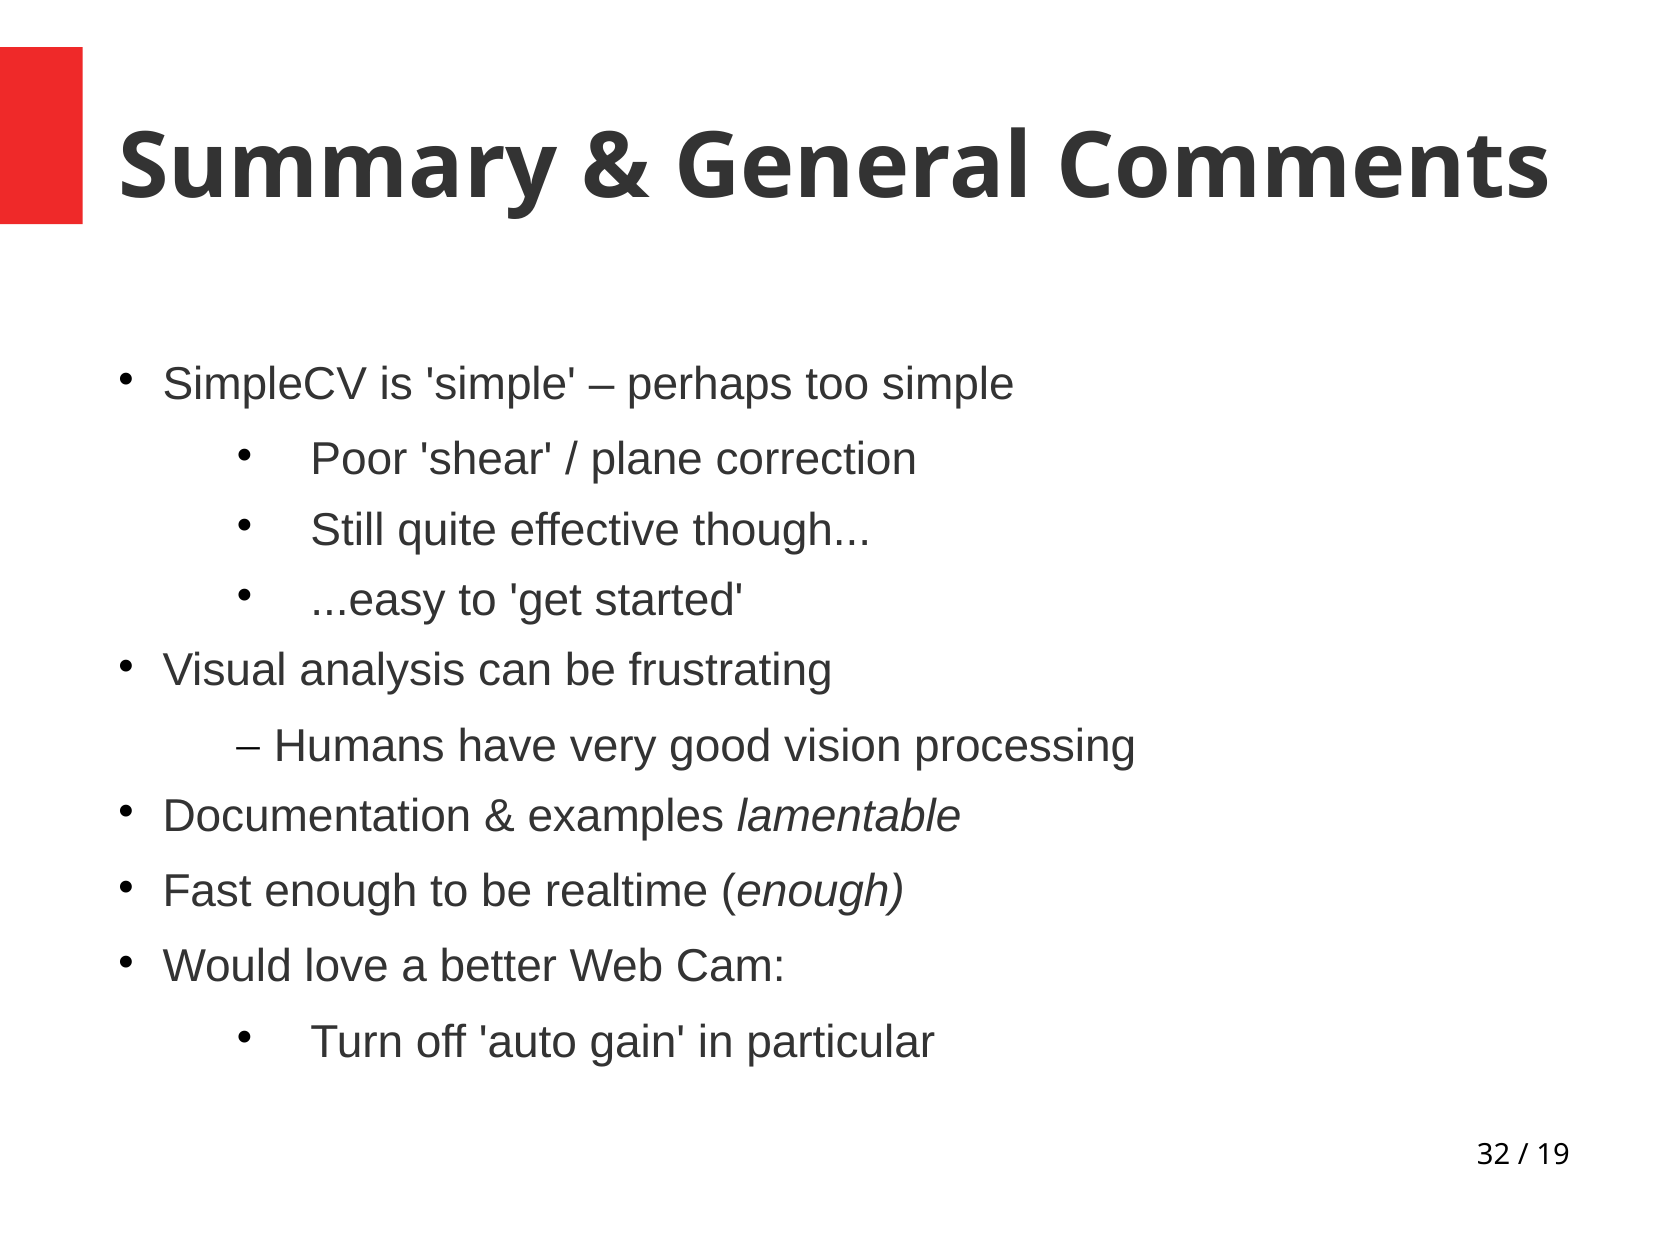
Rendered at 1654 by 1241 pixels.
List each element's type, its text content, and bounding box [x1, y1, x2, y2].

title Summary & General Comments [118, 49, 1571, 256]
list SimpleCV is 'simple' – perhaps too simple Poor 'shear' / plane correction Still quite effective though... ...easy to 'get started' Visual analysis can be frustrating Humans have very good vision processing Documentation & examples lamentable Fast enough to be realtime (enough) Would love a better Web Cam: Turn off 'auto gain' in particular [118, 354, 1536, 1074]
